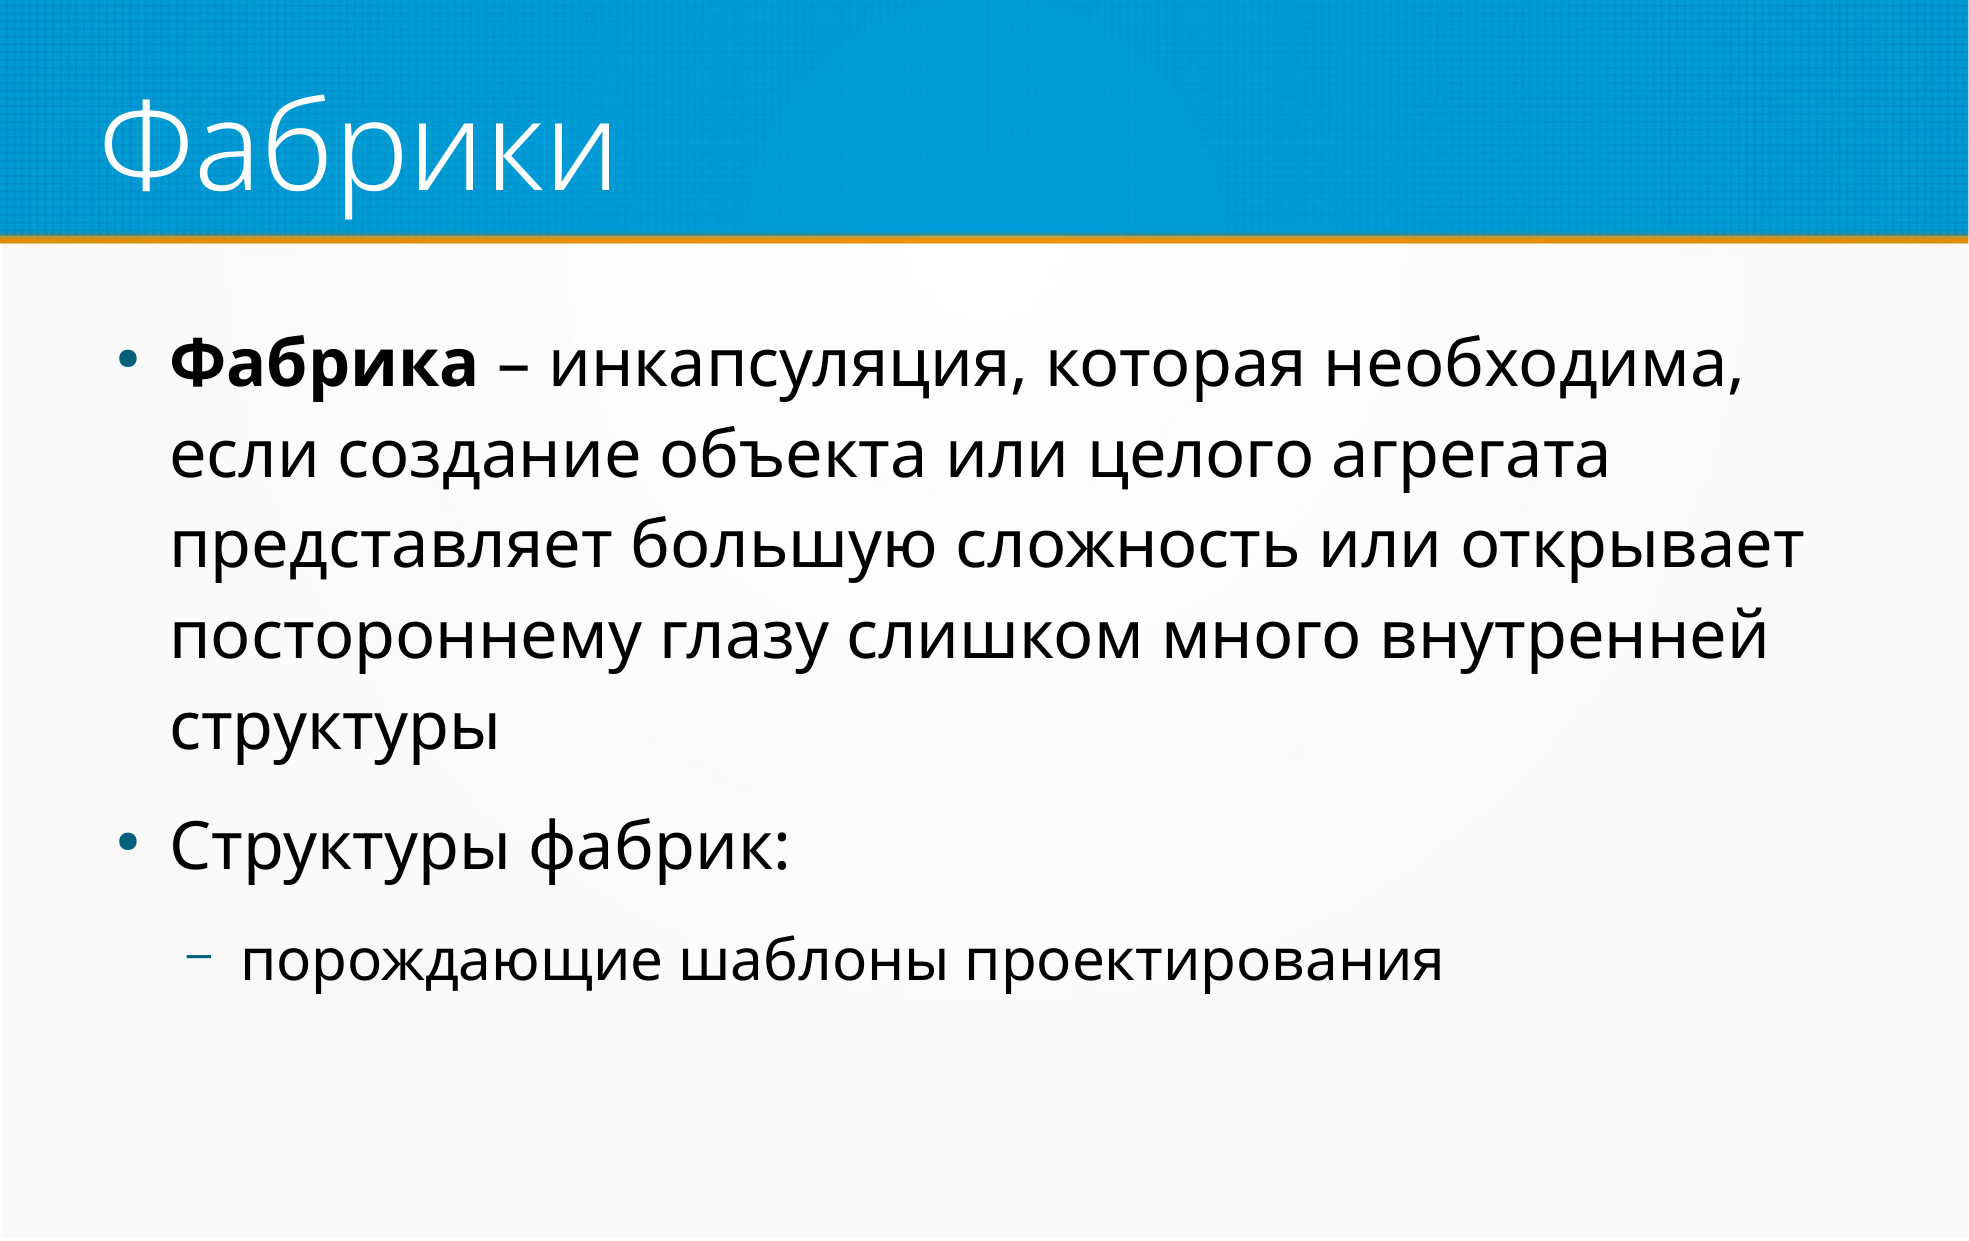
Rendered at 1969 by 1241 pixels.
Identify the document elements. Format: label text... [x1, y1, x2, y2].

title Фабрики [98, 19, 1870, 227]
list Фабрика – инкапсуляция, которая необходима, если создание объекта или целого агрегата представляет большую сложность или открывает постороннему глазу слишком много внутренней структуры Структуры фабрик: порождающие шаблоны проектирования [98, 315, 1861, 1081]
picture [0, 233, 1969, 1241]
